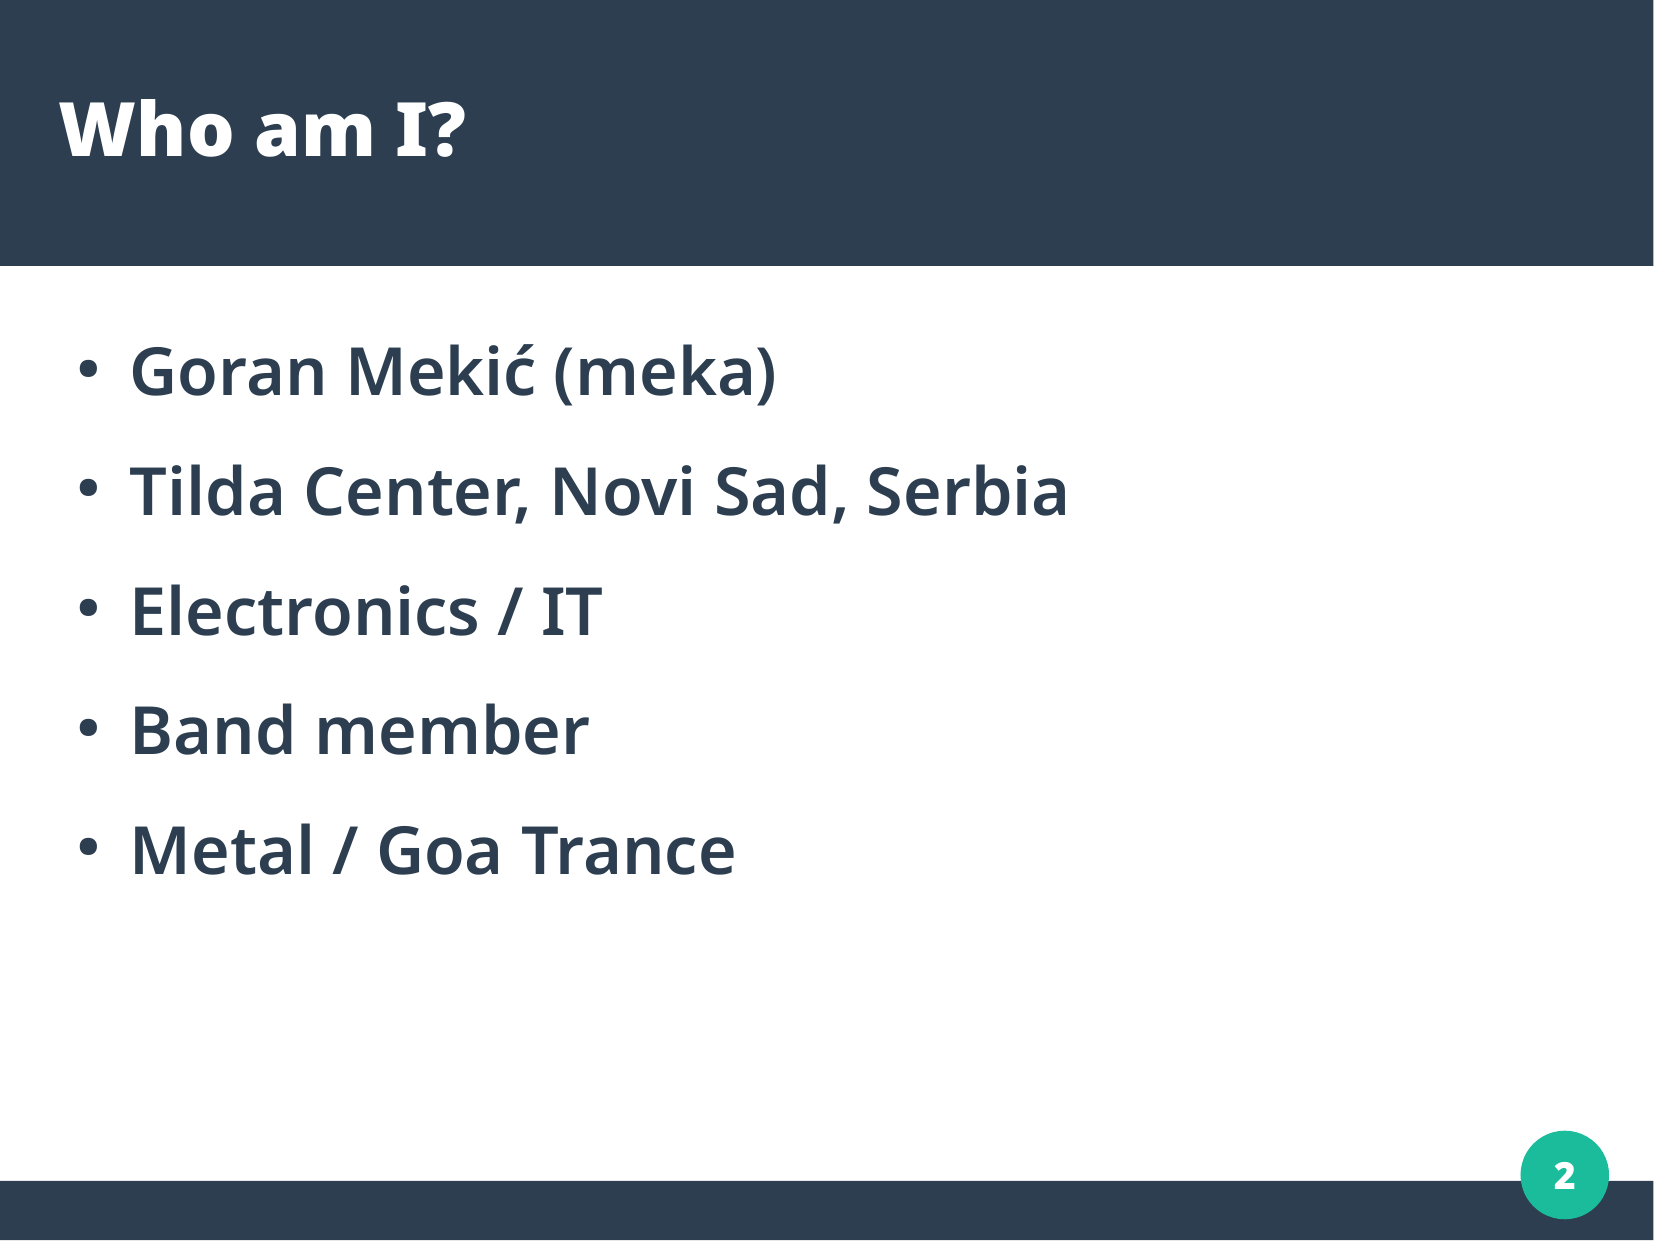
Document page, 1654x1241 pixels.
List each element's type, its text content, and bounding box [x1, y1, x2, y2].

title Who am I? [58, 49, 1595, 207]
list Goran Mekić (meka) Tilda Center, Novi Sad, Serbia Electronics / IT Band member Metal / Goa Trance [58, 324, 1595, 1152]
